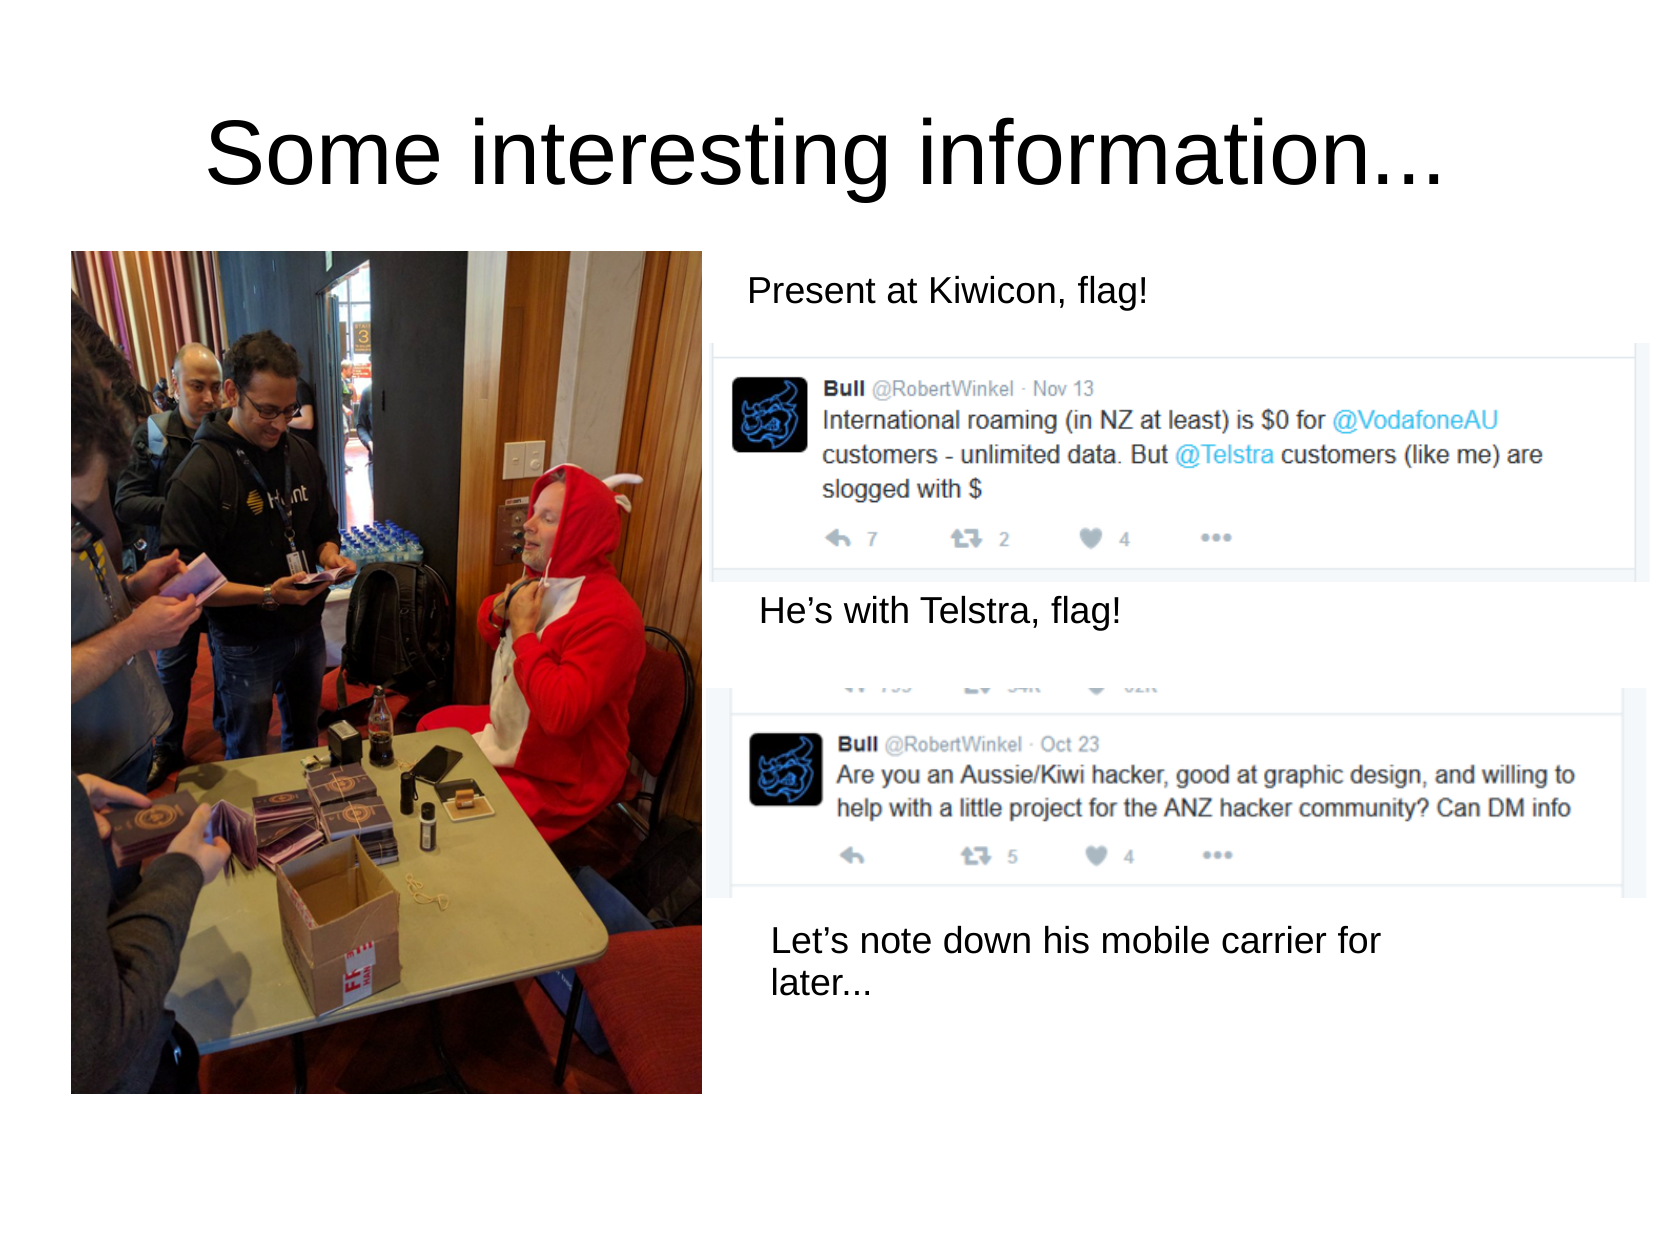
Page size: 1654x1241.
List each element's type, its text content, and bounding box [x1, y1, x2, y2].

text_box Present at Kiwicon, flag! [732, 262, 1241, 319]
text_box He’s with Telstra, flag! [744, 581, 1477, 639]
picture [70, 250, 702, 1094]
text_box Let’s note down his mobile carrier for later... [755, 911, 1418, 1011]
title Some interesting information... [82, 49, 1571, 257]
picture [708, 342, 1650, 582]
picture [705, 688, 1647, 898]
